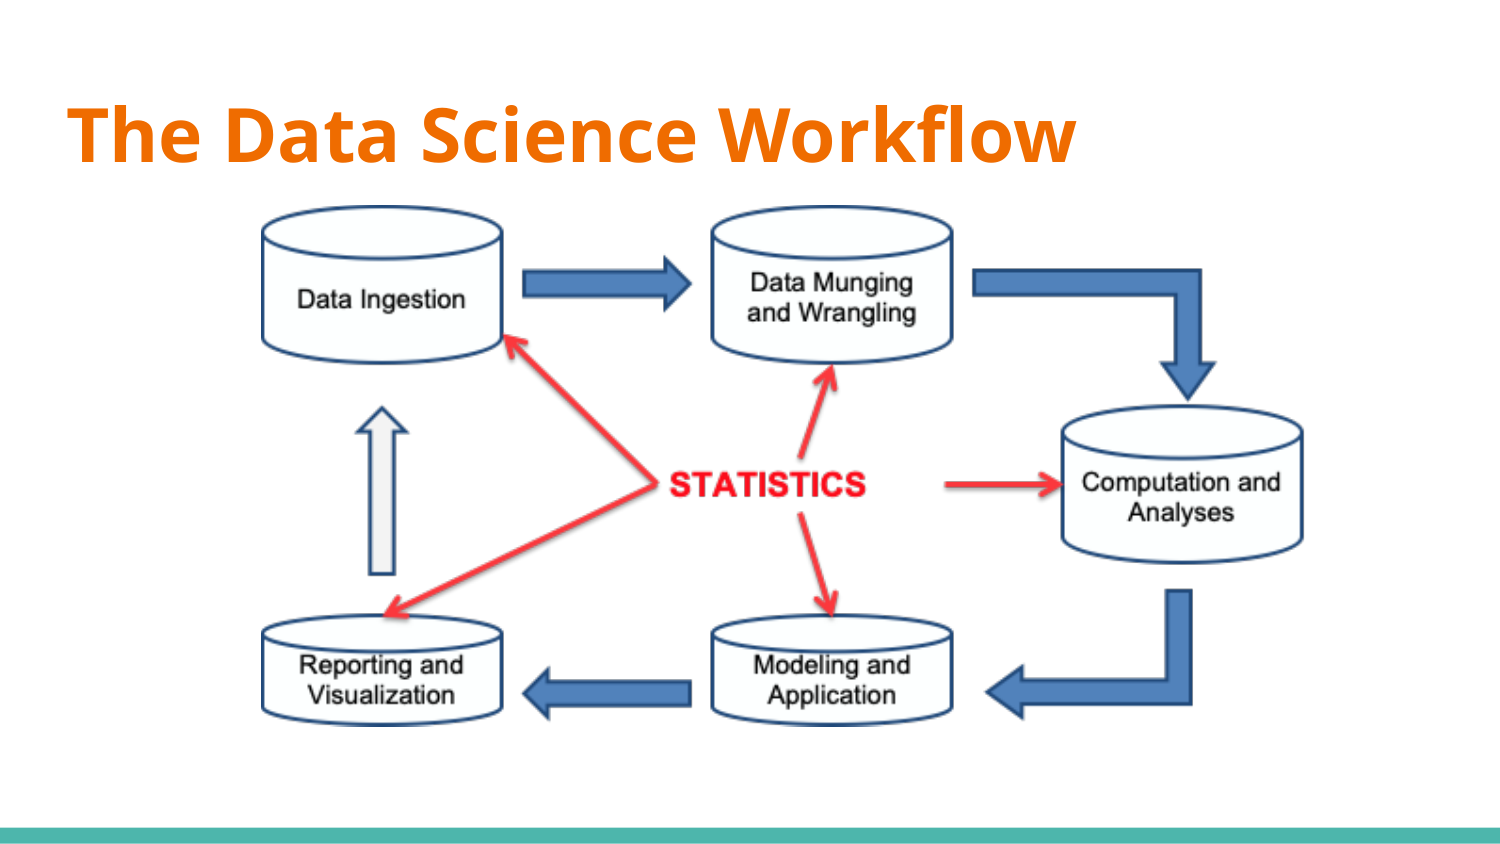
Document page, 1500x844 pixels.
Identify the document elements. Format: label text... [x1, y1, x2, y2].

picture [261, 205, 1306, 727]
title The Data Science Workflow [51, 72, 1449, 189]
